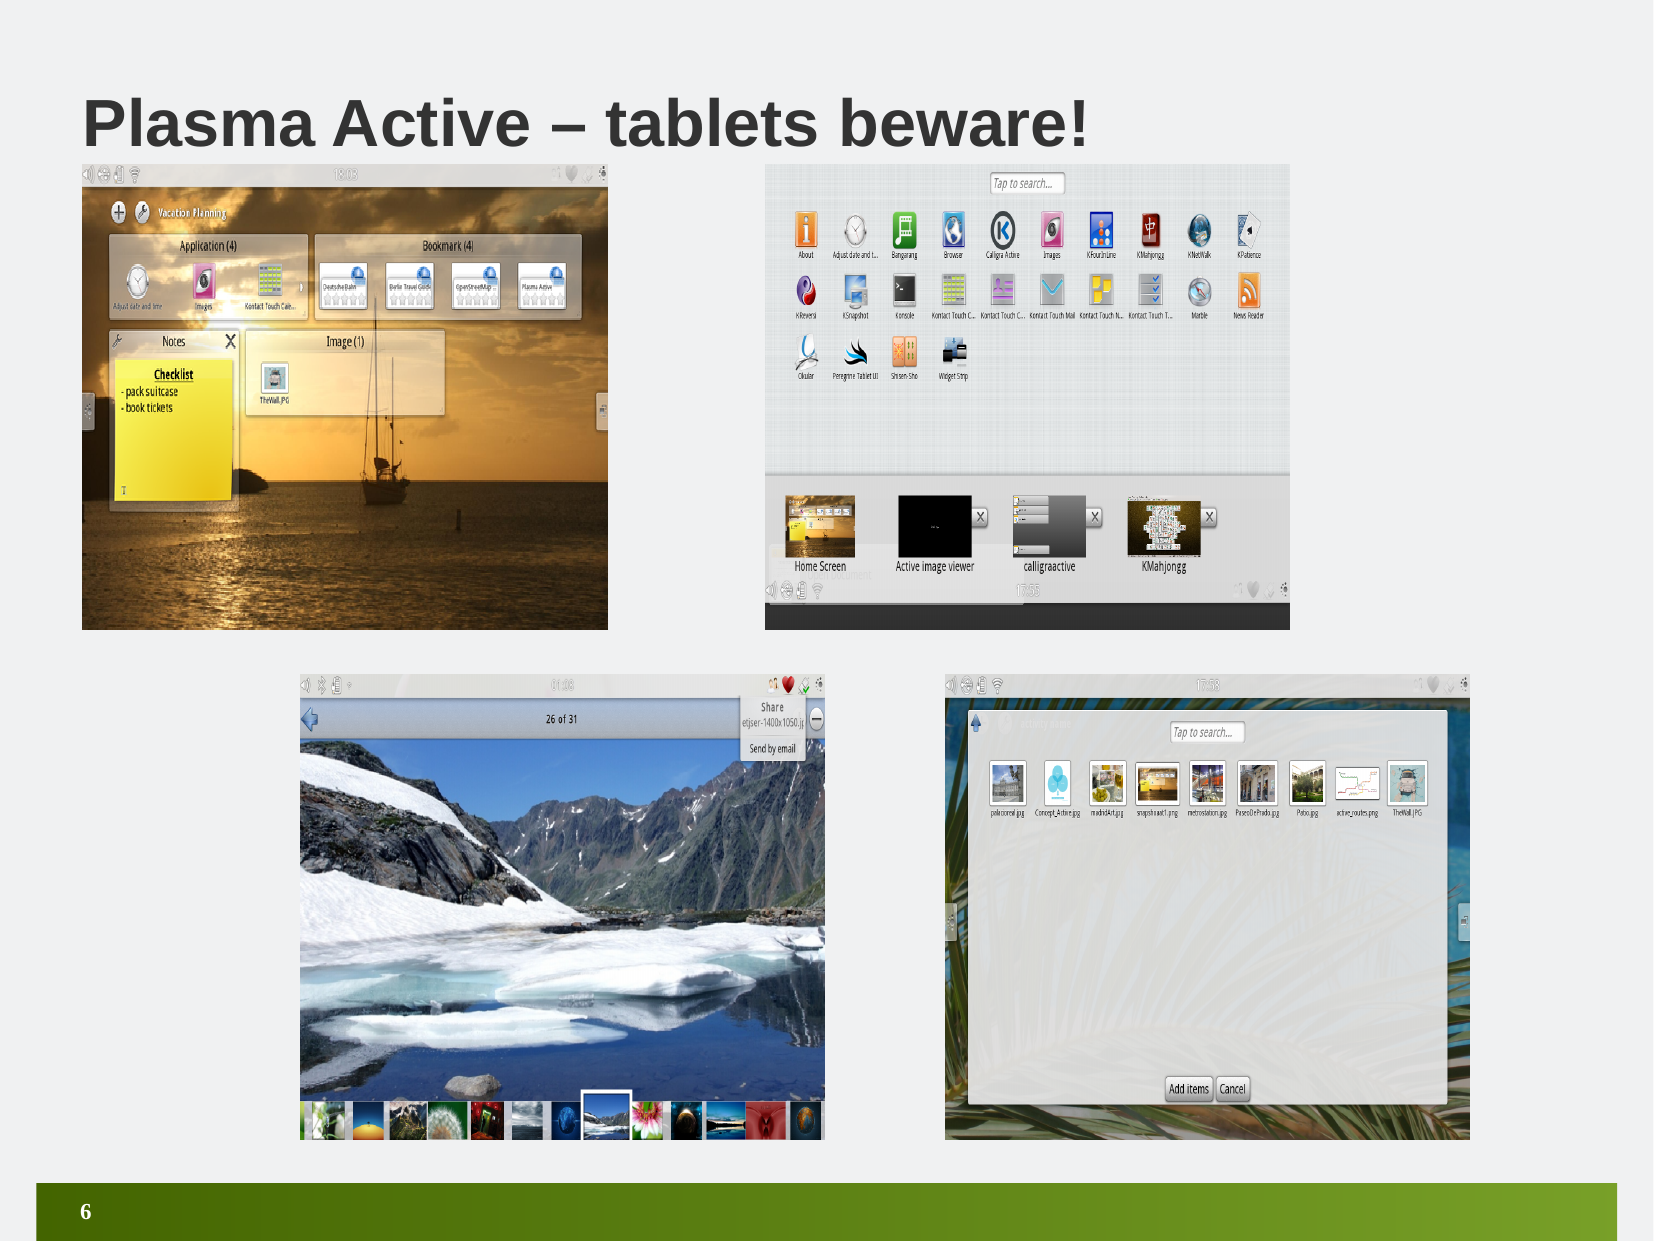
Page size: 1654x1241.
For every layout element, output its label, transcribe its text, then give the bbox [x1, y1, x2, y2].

title Plasma Active – tablets beware! [82, 49, 1571, 198]
picture [0, 0, 1654, 1241]
